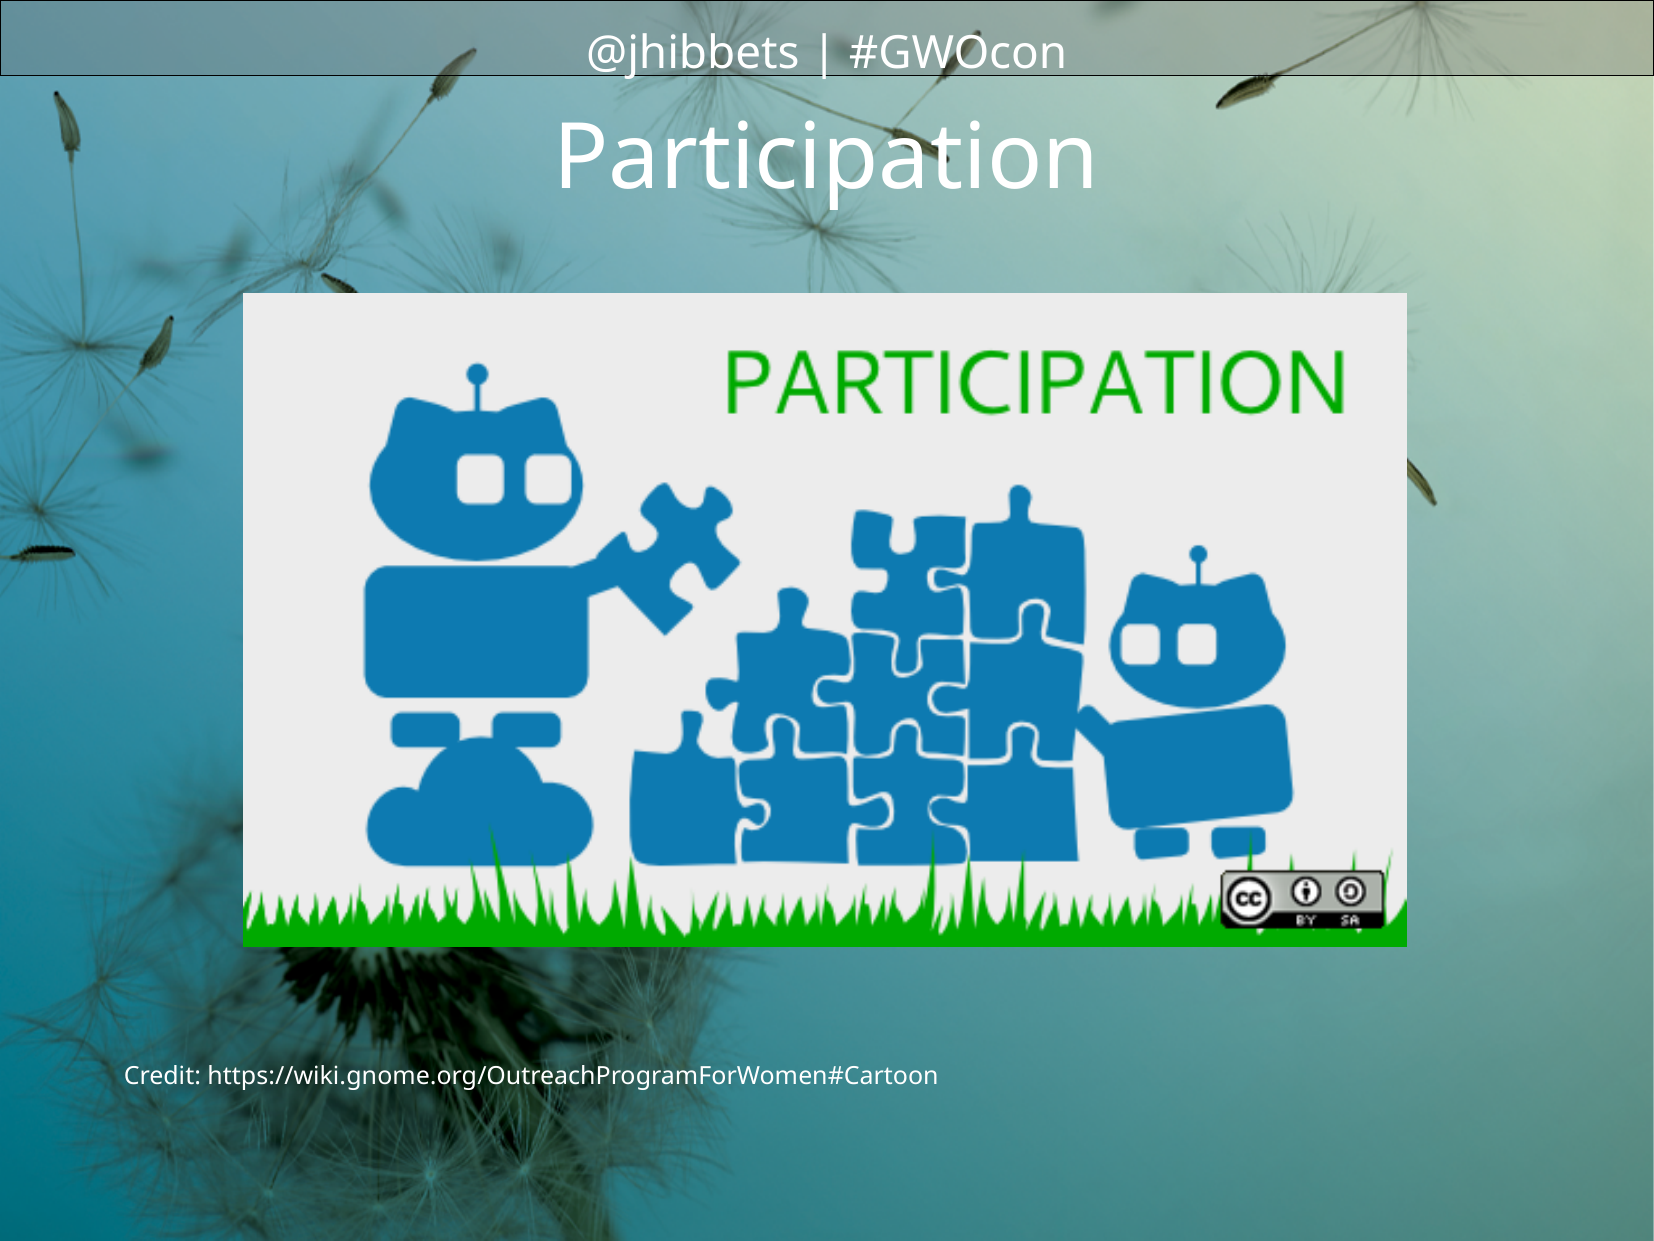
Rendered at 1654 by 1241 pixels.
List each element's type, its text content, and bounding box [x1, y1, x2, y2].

title Participation [82, 49, 1571, 257]
text_box Credit: https://wiki.gnome.org/OutreachProgramForWomen#Cartoon [109, 1050, 965, 1094]
picture [0, 76, 1654, 1241]
